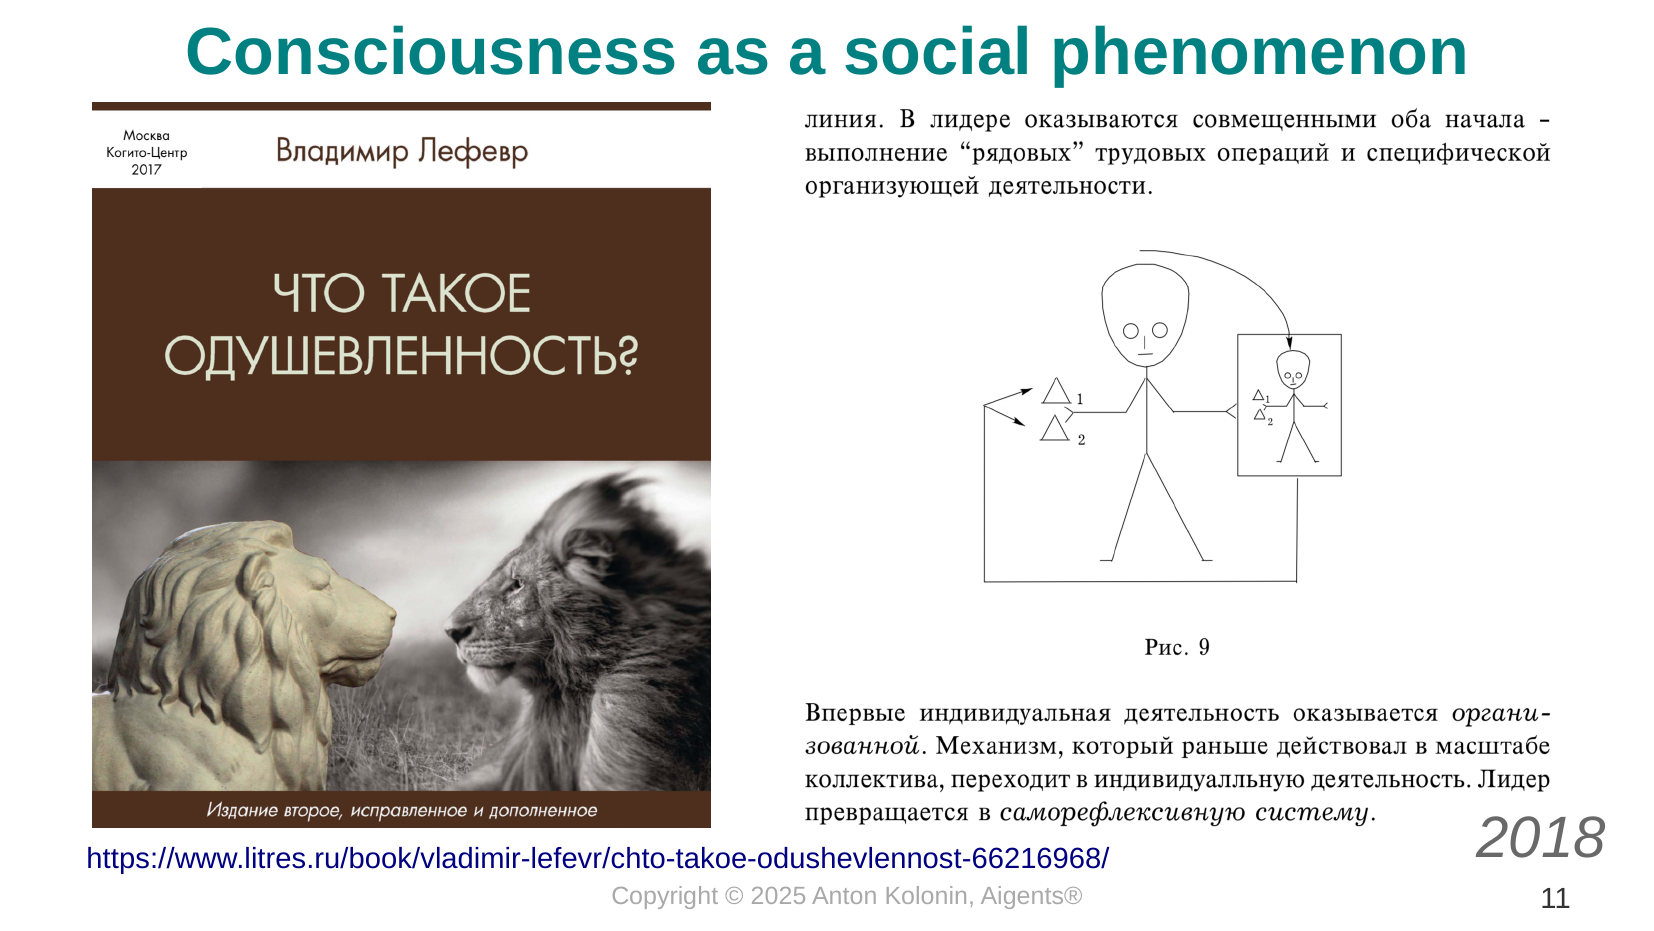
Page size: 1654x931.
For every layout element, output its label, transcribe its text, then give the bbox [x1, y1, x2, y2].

text_box 2018 [1461, 797, 1622, 878]
picture [92, 102, 711, 828]
picture [784, 103, 1566, 834]
text_box https://www.litres.ru/book/vladimir-lefevr/chto-takoe-odushevlennost-66216968/ [71, 834, 1127, 883]
text_box Consciousness as a social phenomenon [1, 0, 1654, 110]
